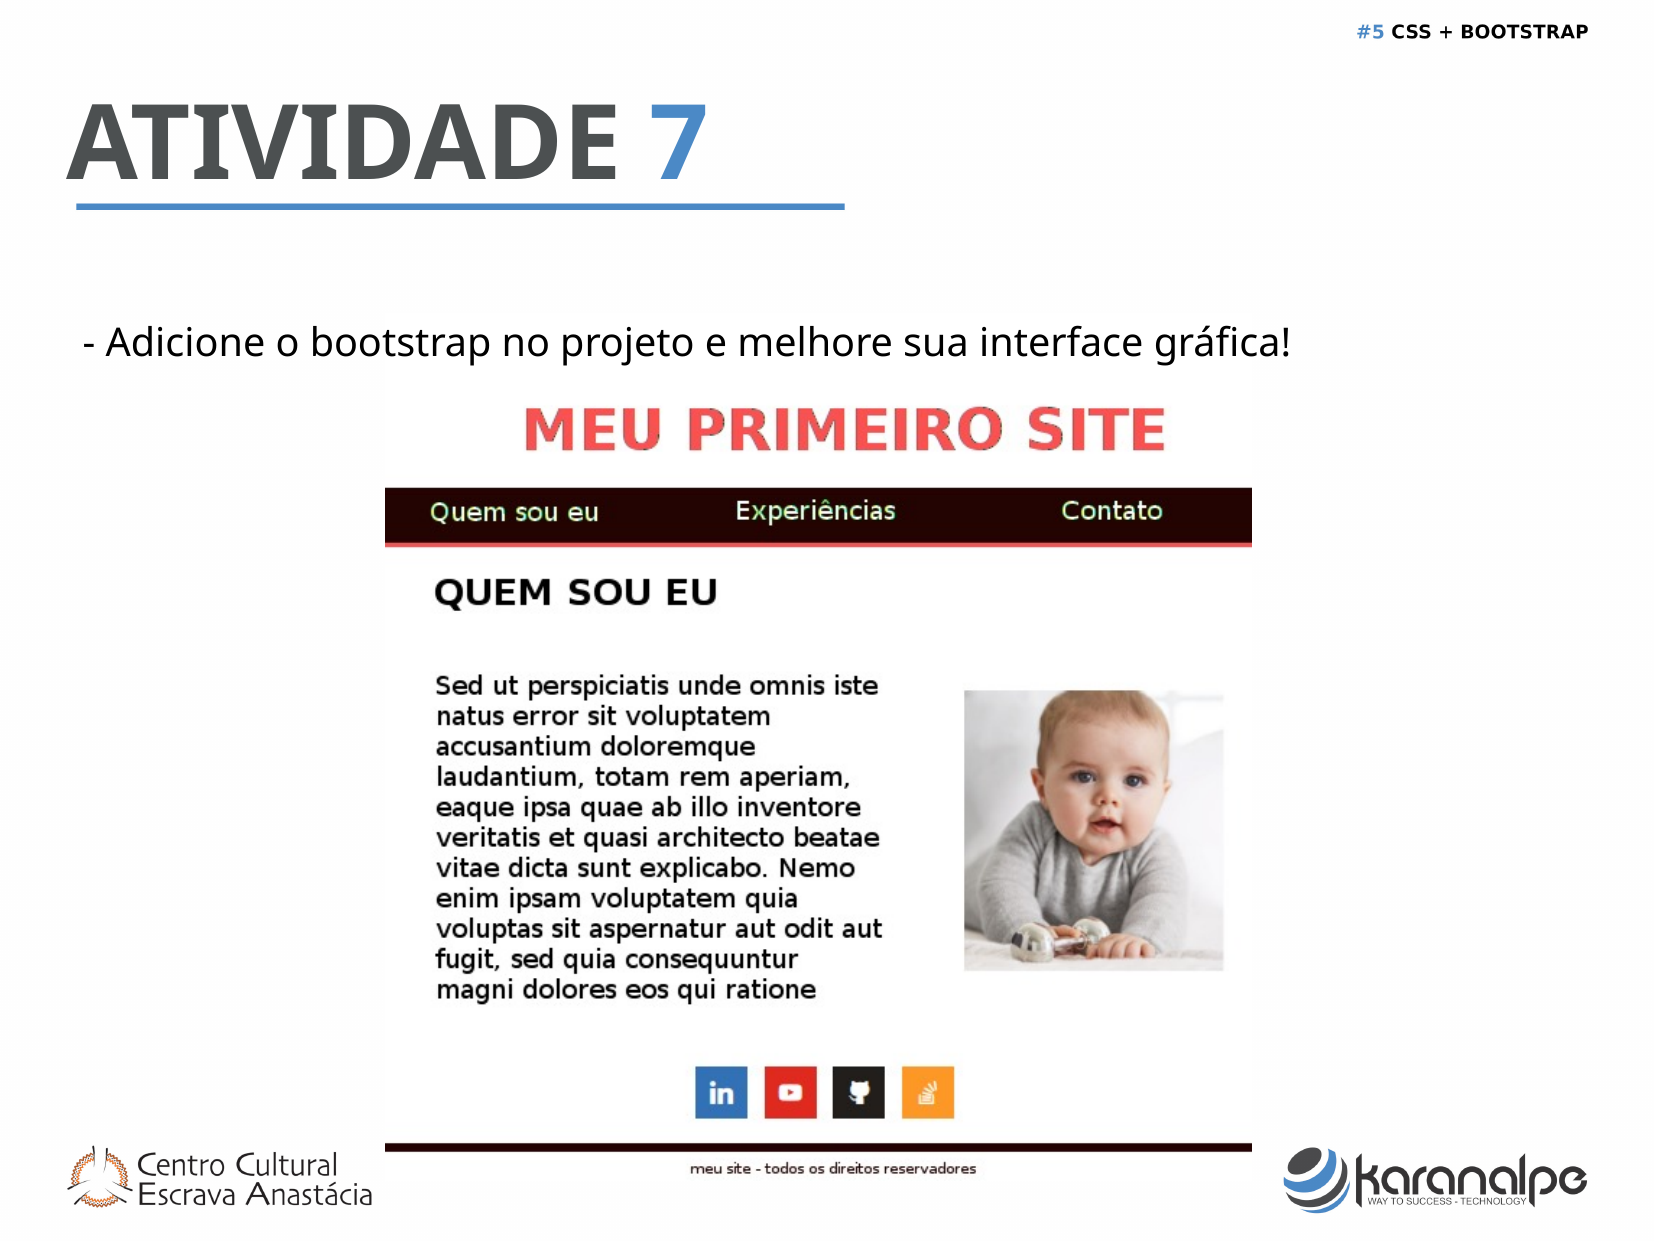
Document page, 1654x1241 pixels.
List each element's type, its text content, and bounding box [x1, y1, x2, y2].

list - Adicione o bootstrap no projeto e melhore sua interface gráfica! [82, 313, 1571, 497]
picture [0, 0, 1654, 1241]
title ATIVIDADE 7 [66, 35, 1555, 243]
